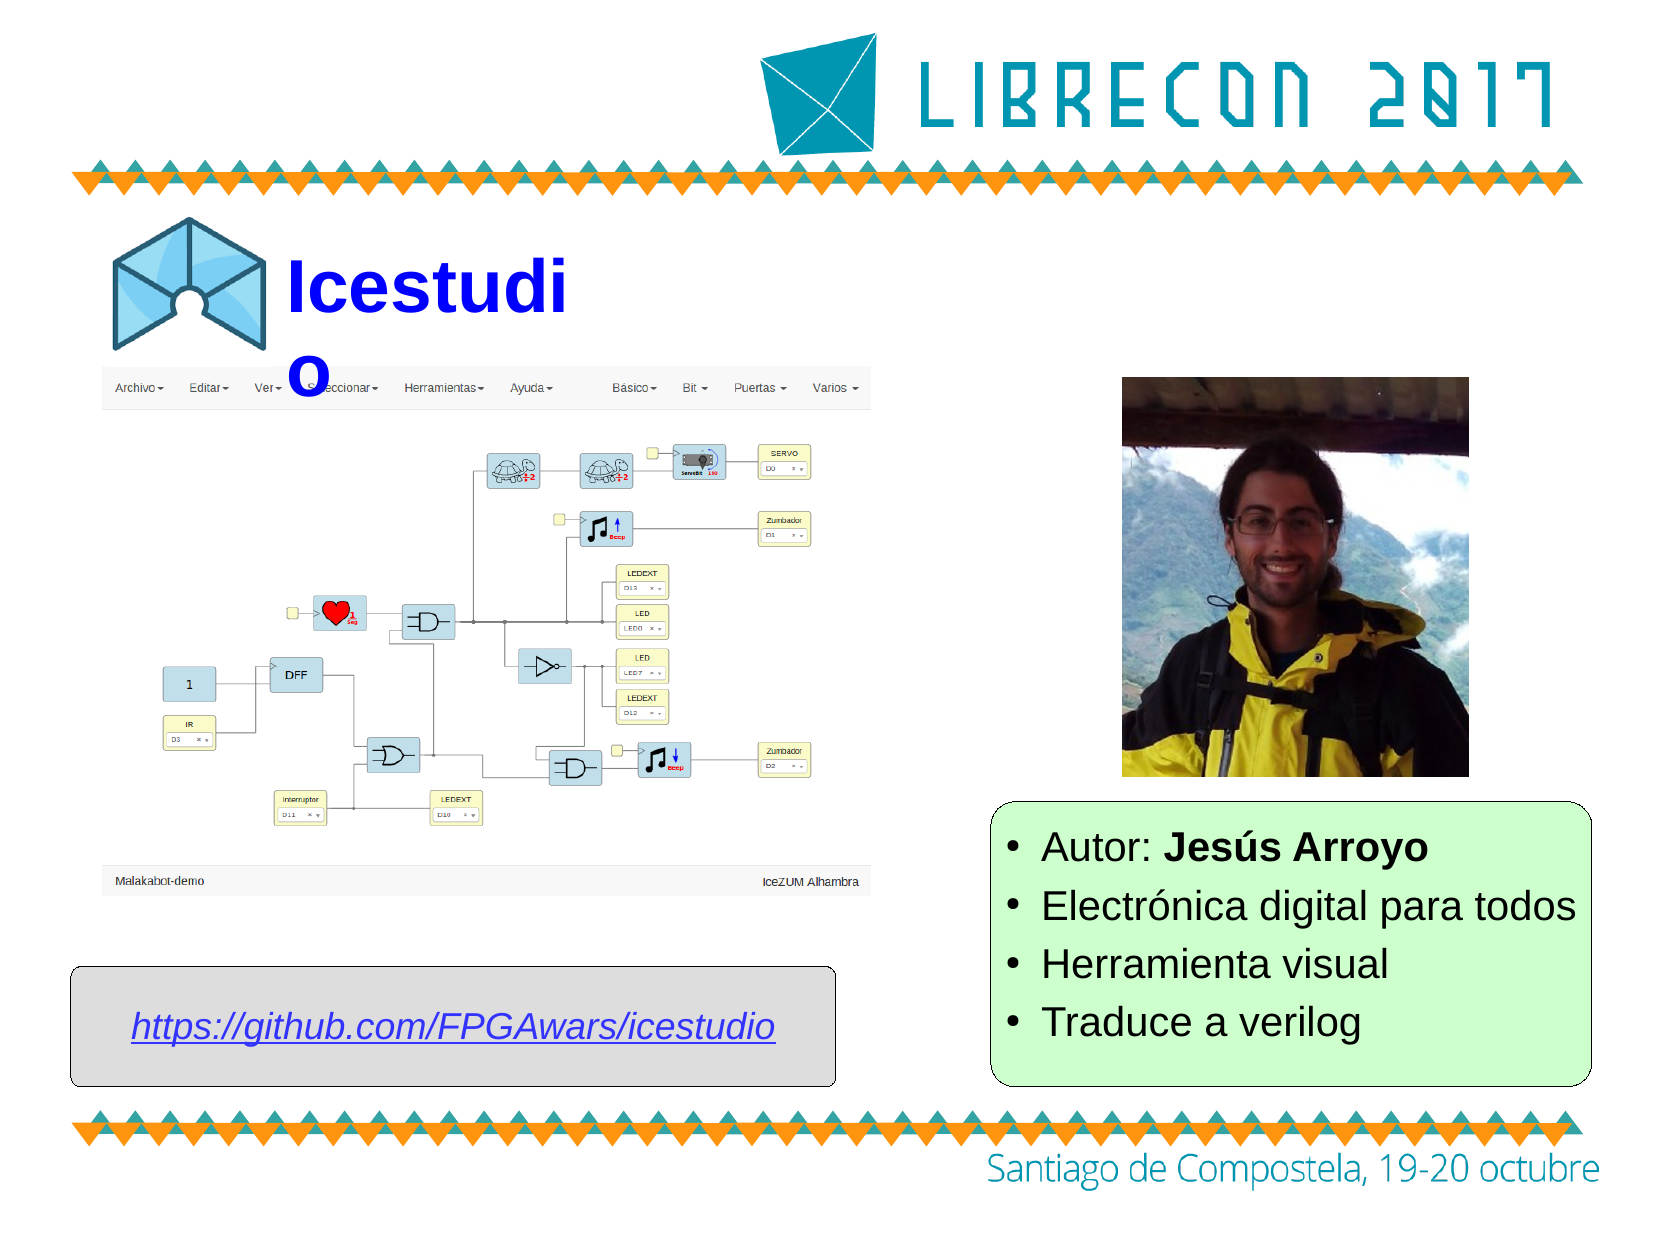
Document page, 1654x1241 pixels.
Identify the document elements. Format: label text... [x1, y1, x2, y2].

picture [102, 200, 871, 896]
picture [744, 13, 1571, 164]
text_box https://github.com/FPGAwars/icestudio [70, 966, 836, 1087]
text_box [992, 1072, 1590, 1087]
text_box [993, 801, 1590, 816]
picture [1122, 377, 1469, 777]
text_box Autor: Jesús Arroyo Electrónica digital para todos Herramienta visual Traduce a verilog [990, 816, 1651, 1072]
picture [968, 1133, 1617, 1199]
picture [300, 366, 318, 390]
text_box Icestudio [272, 237, 599, 343]
